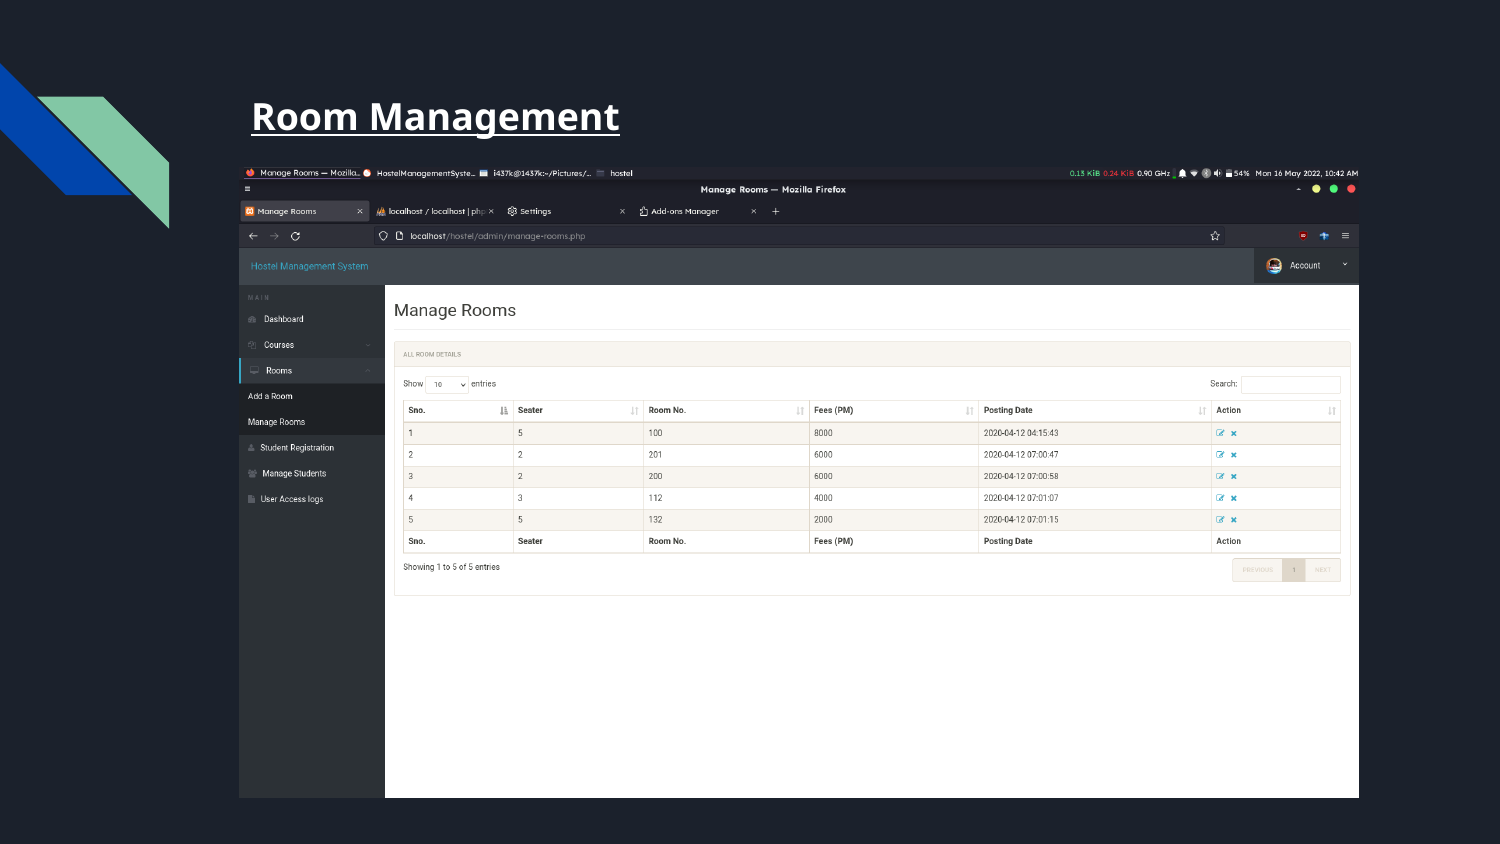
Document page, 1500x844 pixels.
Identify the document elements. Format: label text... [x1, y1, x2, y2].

text_box Room Management [236, 85, 650, 148]
picture [239, 167, 1359, 798]
